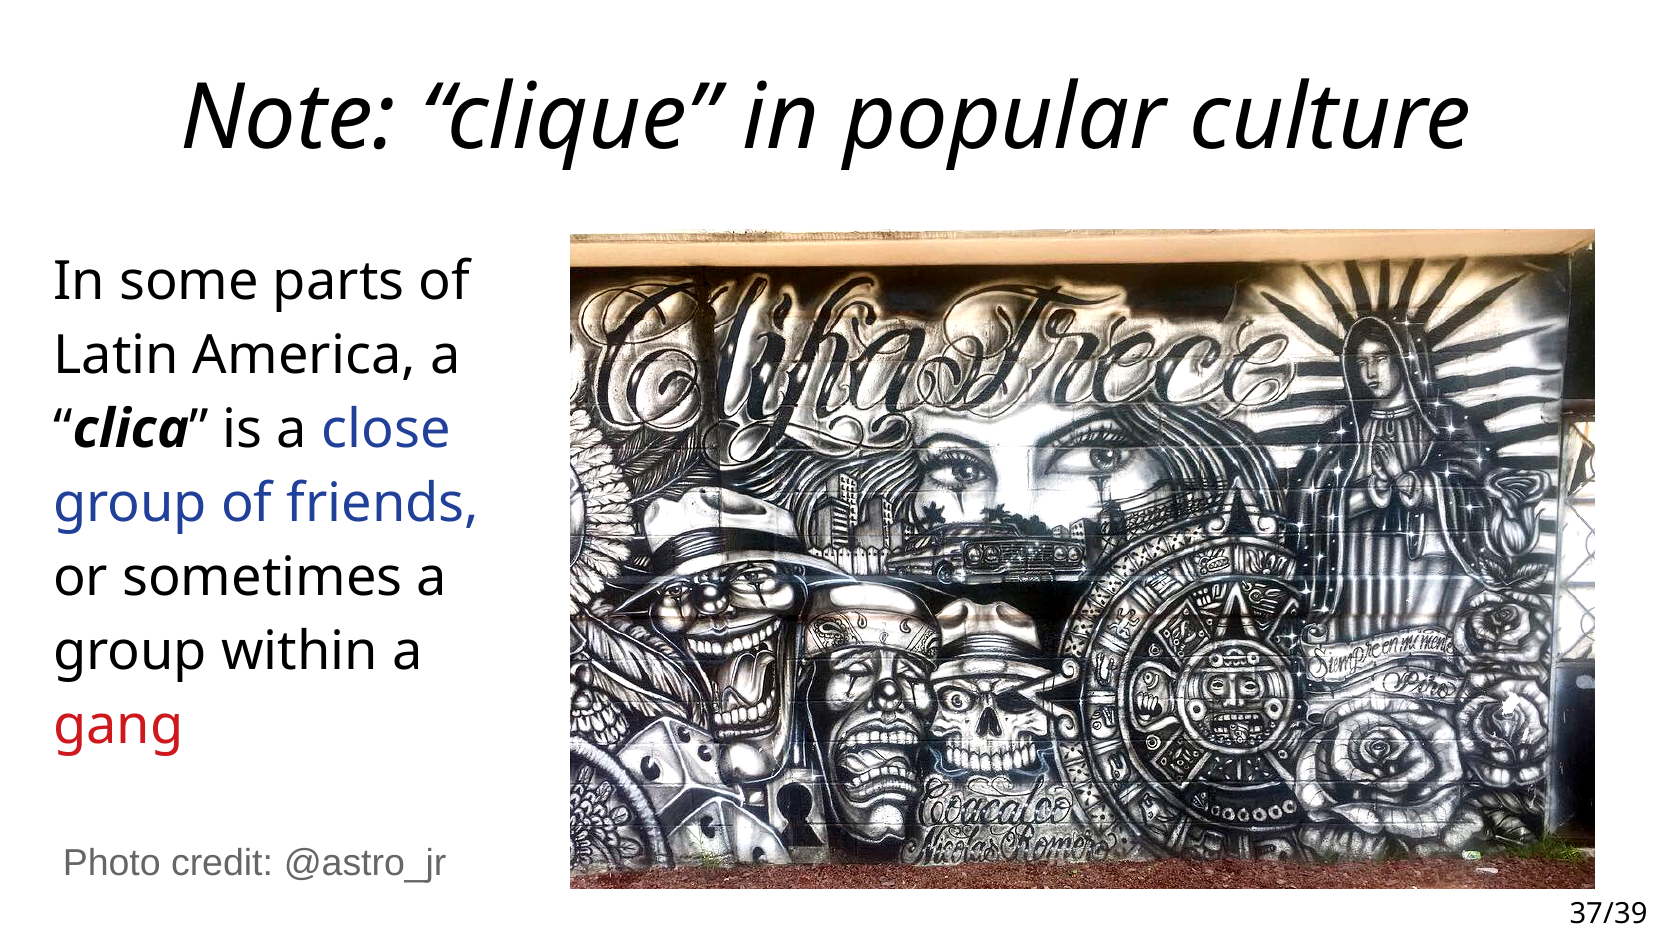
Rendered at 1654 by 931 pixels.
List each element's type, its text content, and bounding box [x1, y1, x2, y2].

text_box Photo credit: @astro_jr [48, 833, 544, 891]
list In some parts of Latin America, a “clica” is a close group of friends, or sometimes a group within a gang [53, 241, 541, 833]
title Note: “clique” in popular culture [0, 1, 1654, 226]
picture [570, 229, 1595, 889]
